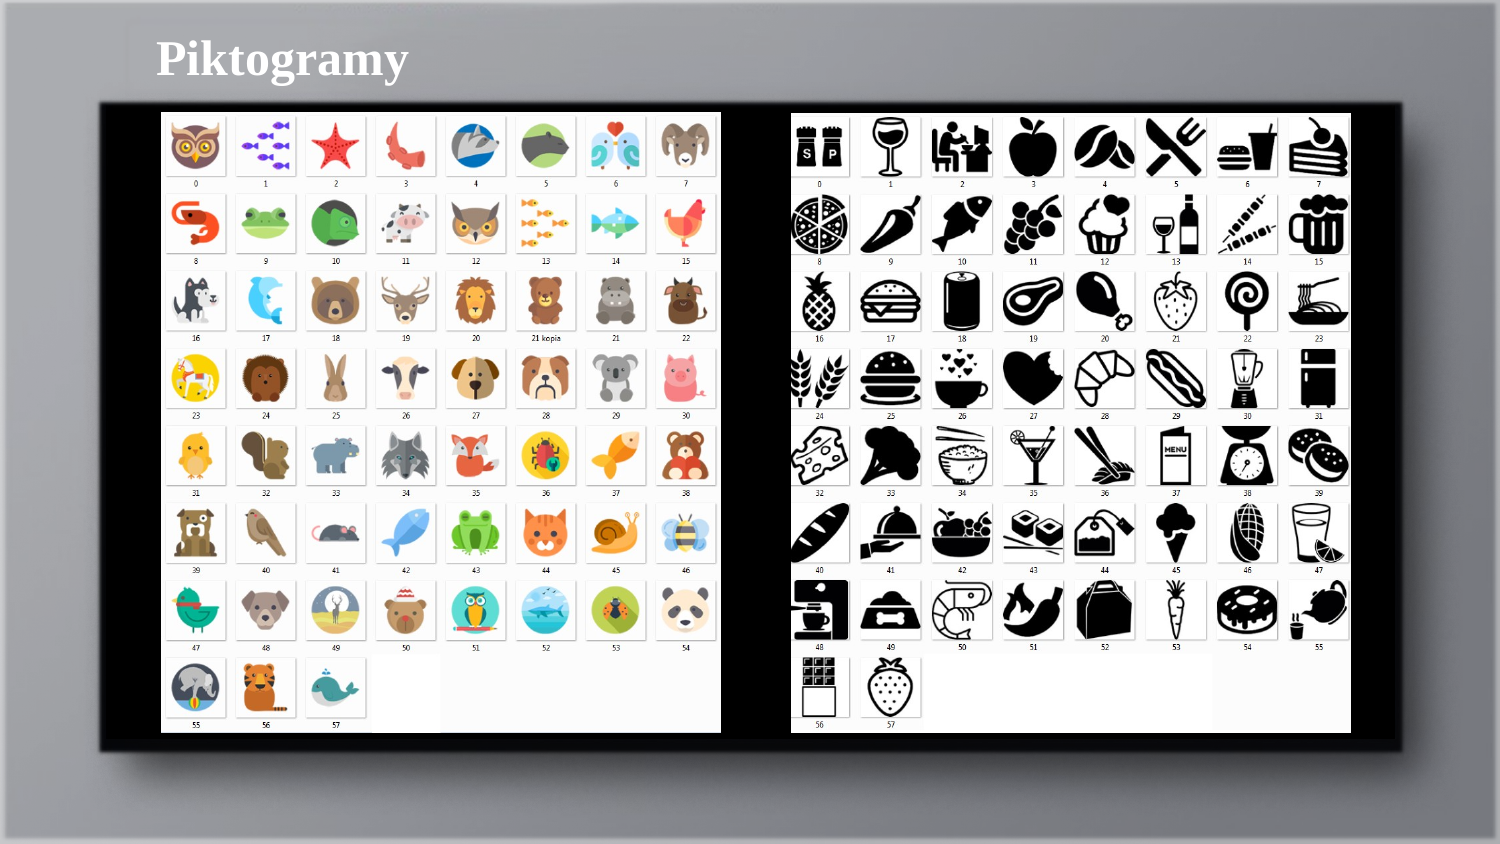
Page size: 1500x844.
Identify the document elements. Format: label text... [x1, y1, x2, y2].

picture [0, 0, 1500, 844]
text_box Piktogramy [141, 23, 1382, 208]
